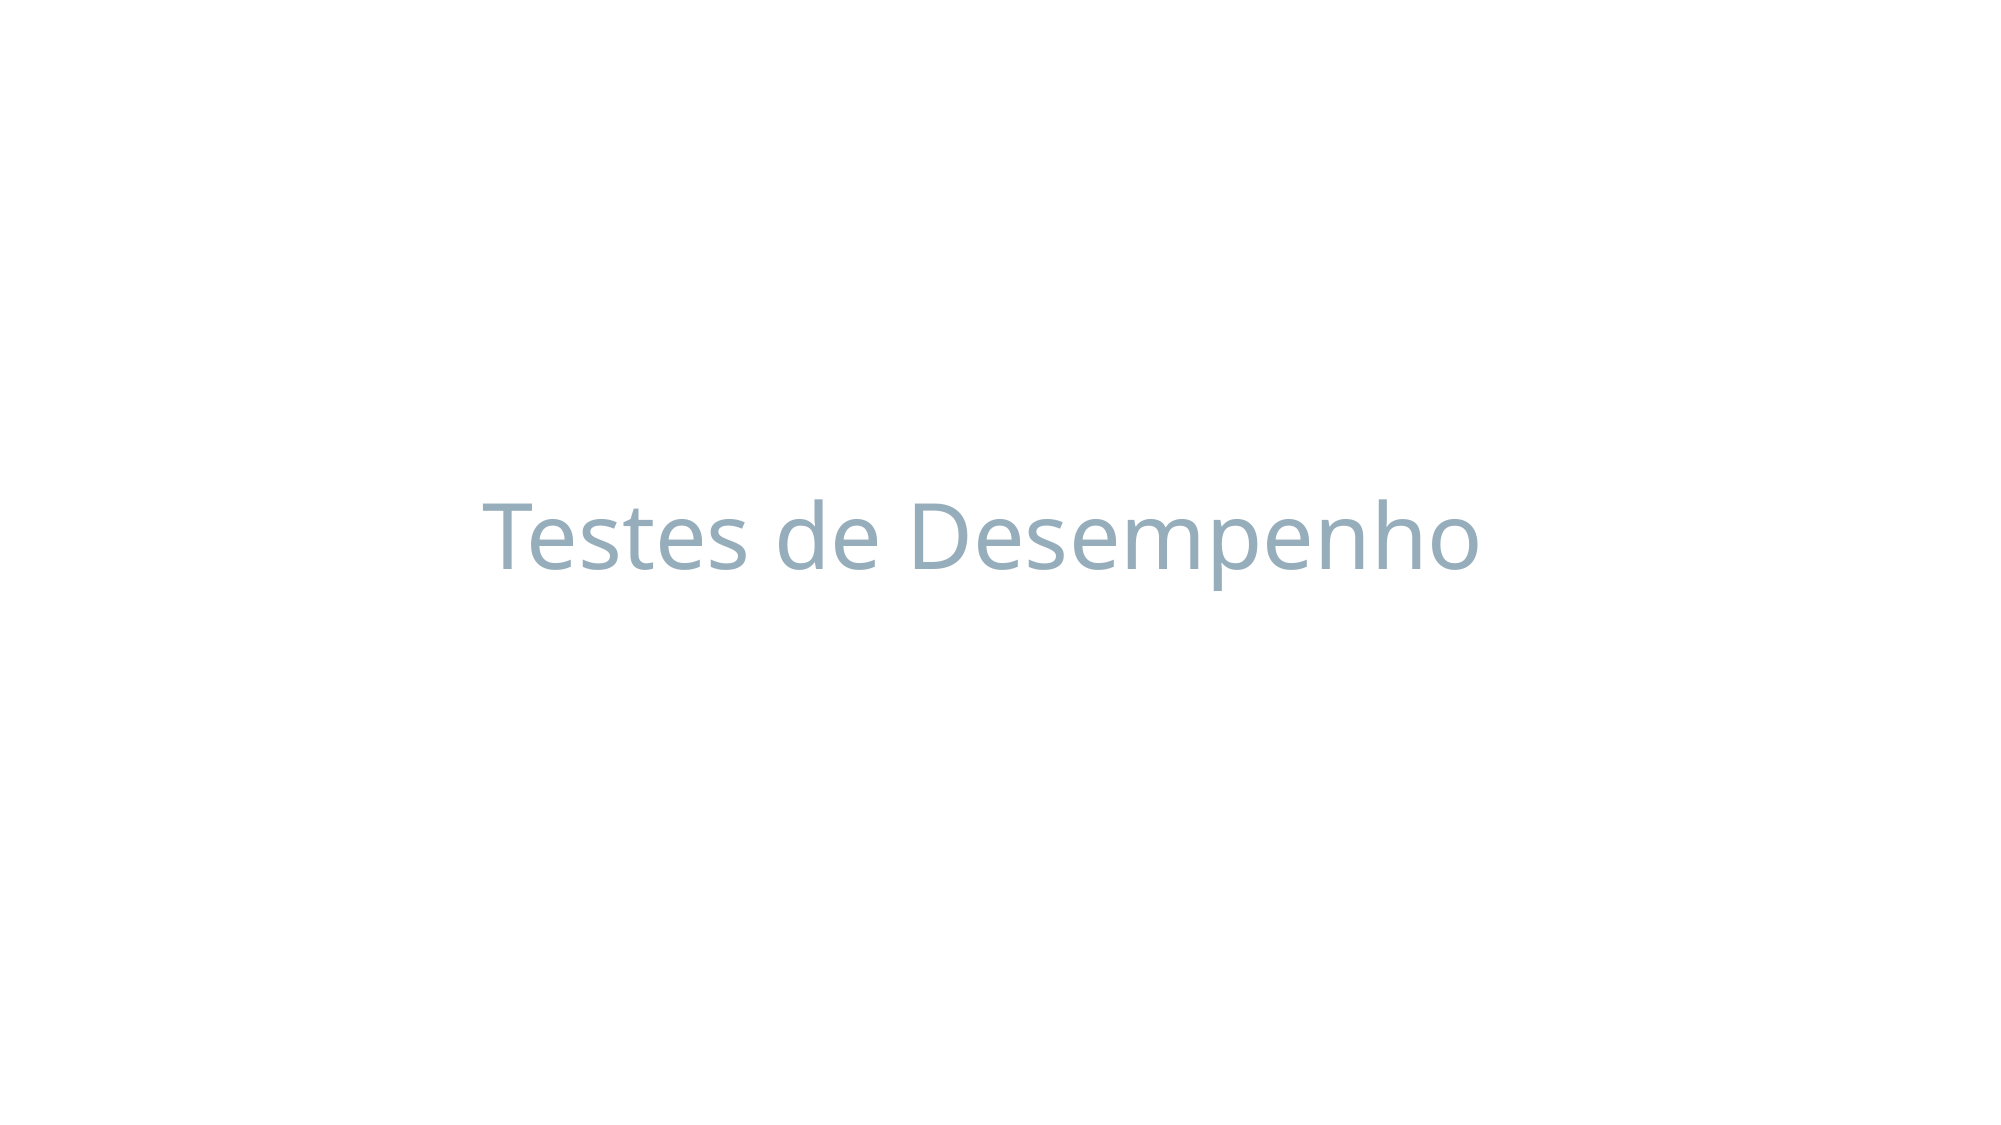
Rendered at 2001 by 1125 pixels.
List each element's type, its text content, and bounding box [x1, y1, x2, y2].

title Testes de Desempenho [264, 474, 1702, 591]
